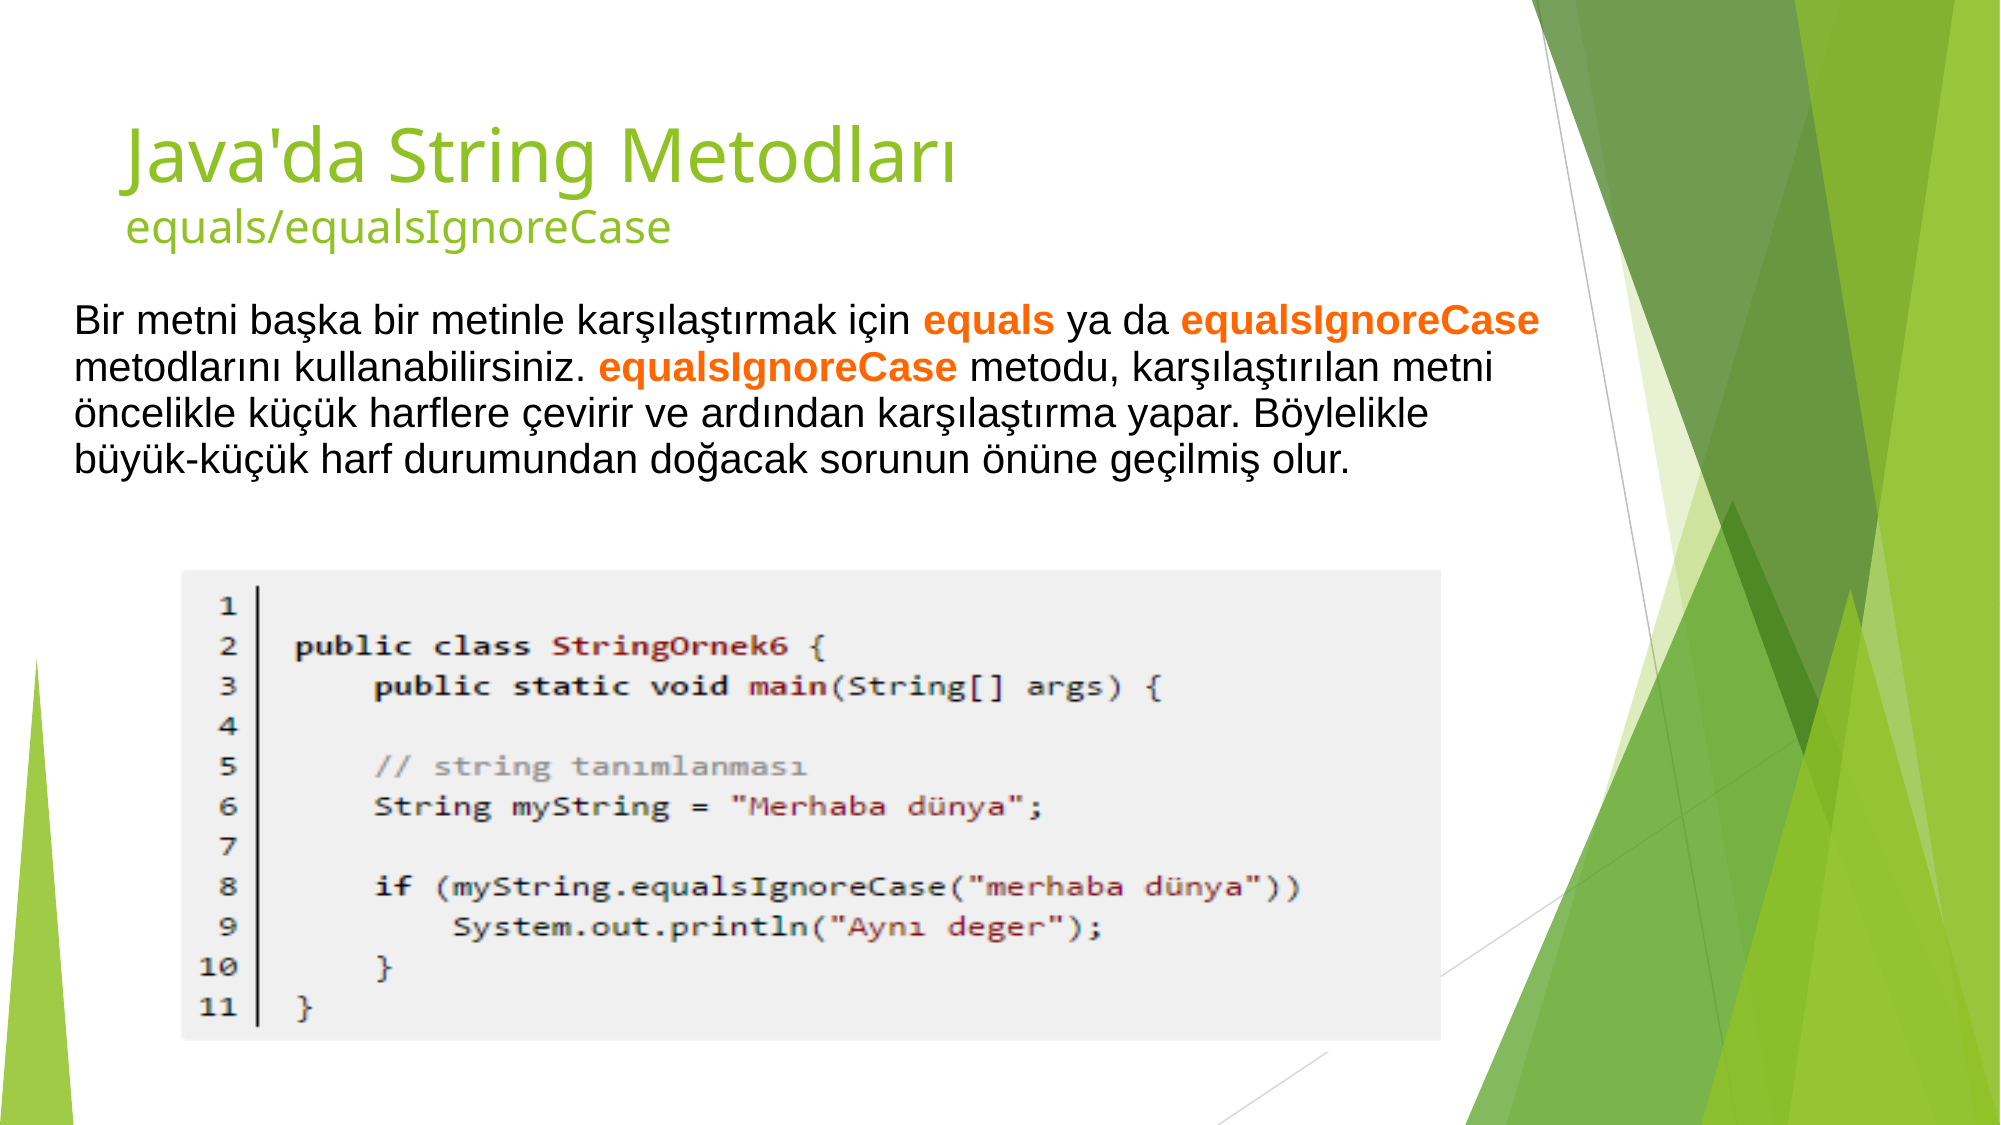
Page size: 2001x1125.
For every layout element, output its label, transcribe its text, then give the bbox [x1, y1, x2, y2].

text_box Bir metni başka bir metinle karşılaştırmak için equals ya da equalsIgnoreCase metodlarını kullanabilirsiniz. equalsIgnoreCase metodu, karşılaştırılan metni öncelikle küçük harflere çevirir ve ardından karşılaştırma yapar. Böylelikle büyük-küçük harf durumundan doğacak sorunun önüne geçilmiş olur. [59, 289, 1571, 539]
picture [163, 562, 1441, 1052]
title Java'da String Metodları equals/equalsIgnoreCase [111, 99, 1522, 289]
